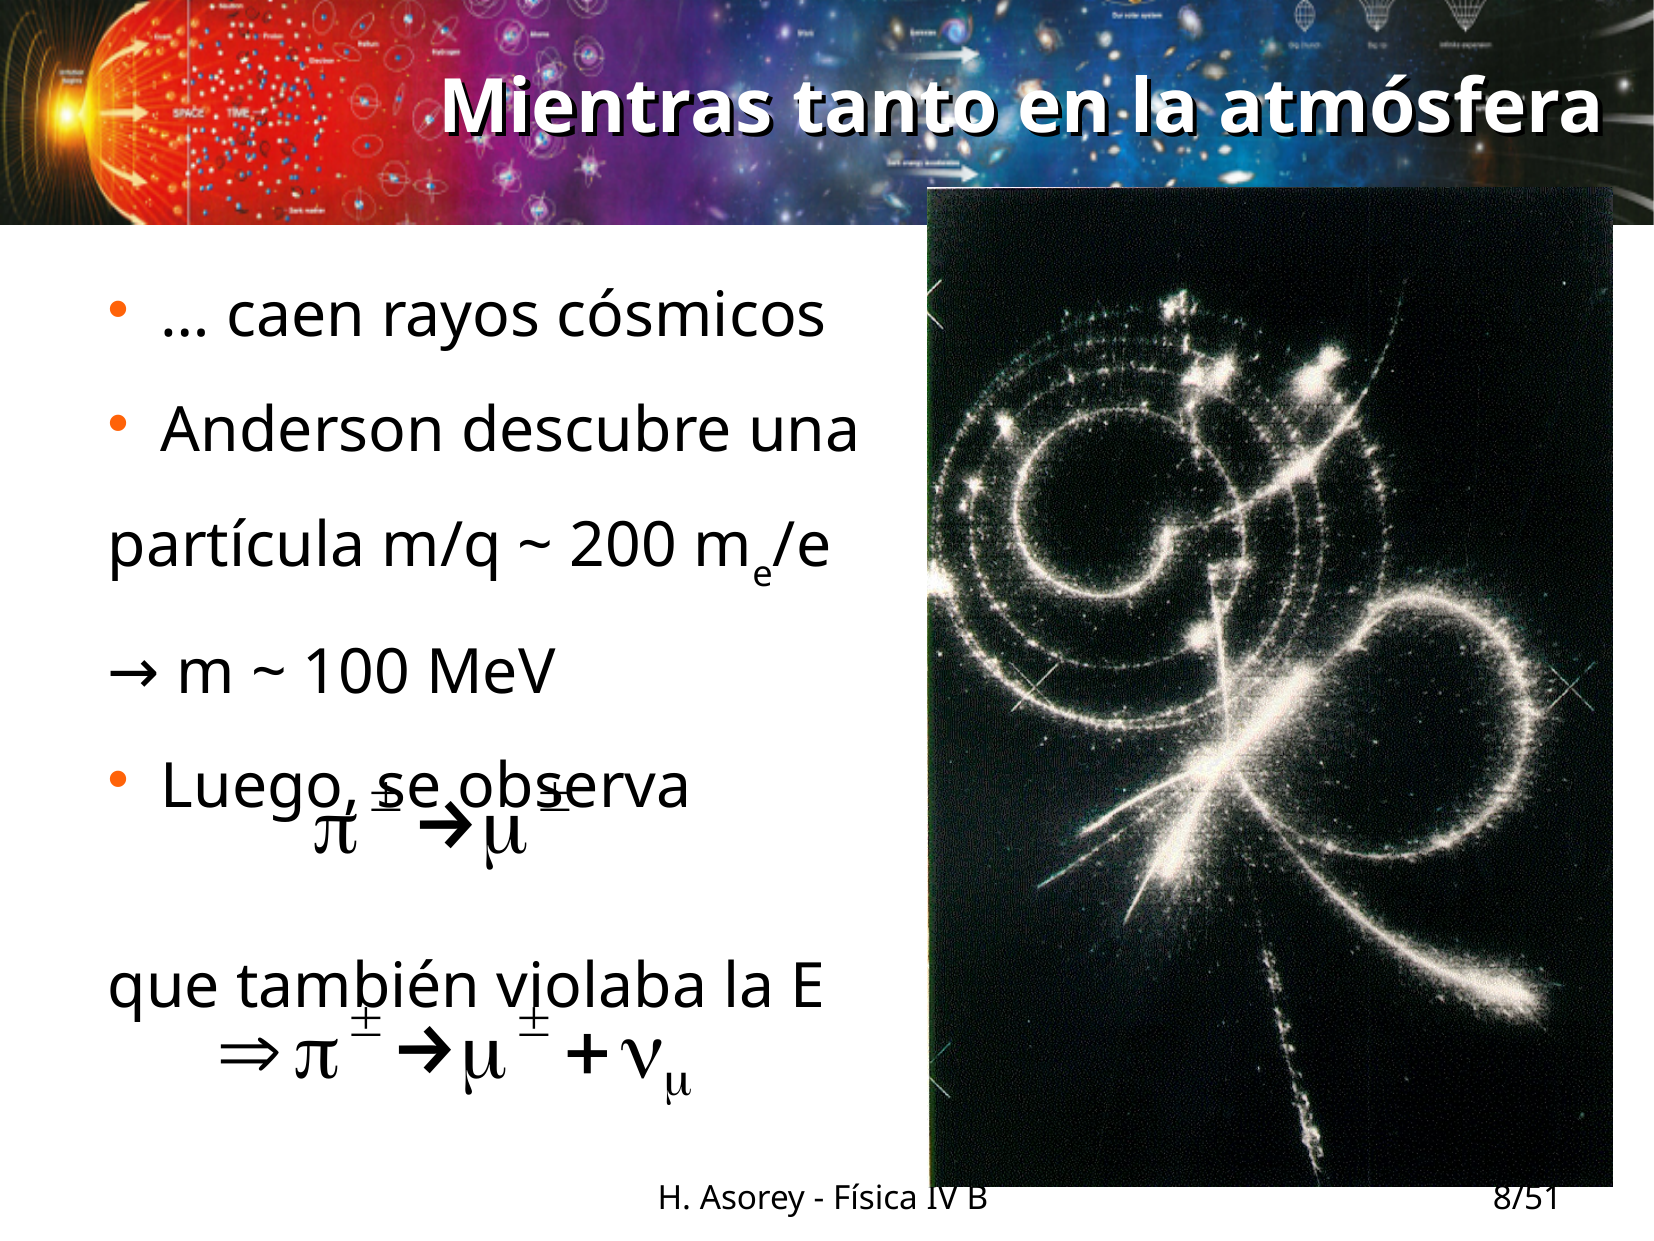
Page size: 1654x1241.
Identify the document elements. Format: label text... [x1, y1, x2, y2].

picture [0, 0, 1654, 1187]
chart [305, 780, 586, 874]
list … caen rayos cósmicos Anderson descubre una partícula m/q ~ 200 me/e → m ~ 100 MeV Luego, se observa que también violaba la E [90, 270, 870, 1089]
title Mientras tanto en la atmósfera [45, 15, 1606, 191]
chart [210, 1005, 700, 1108]
